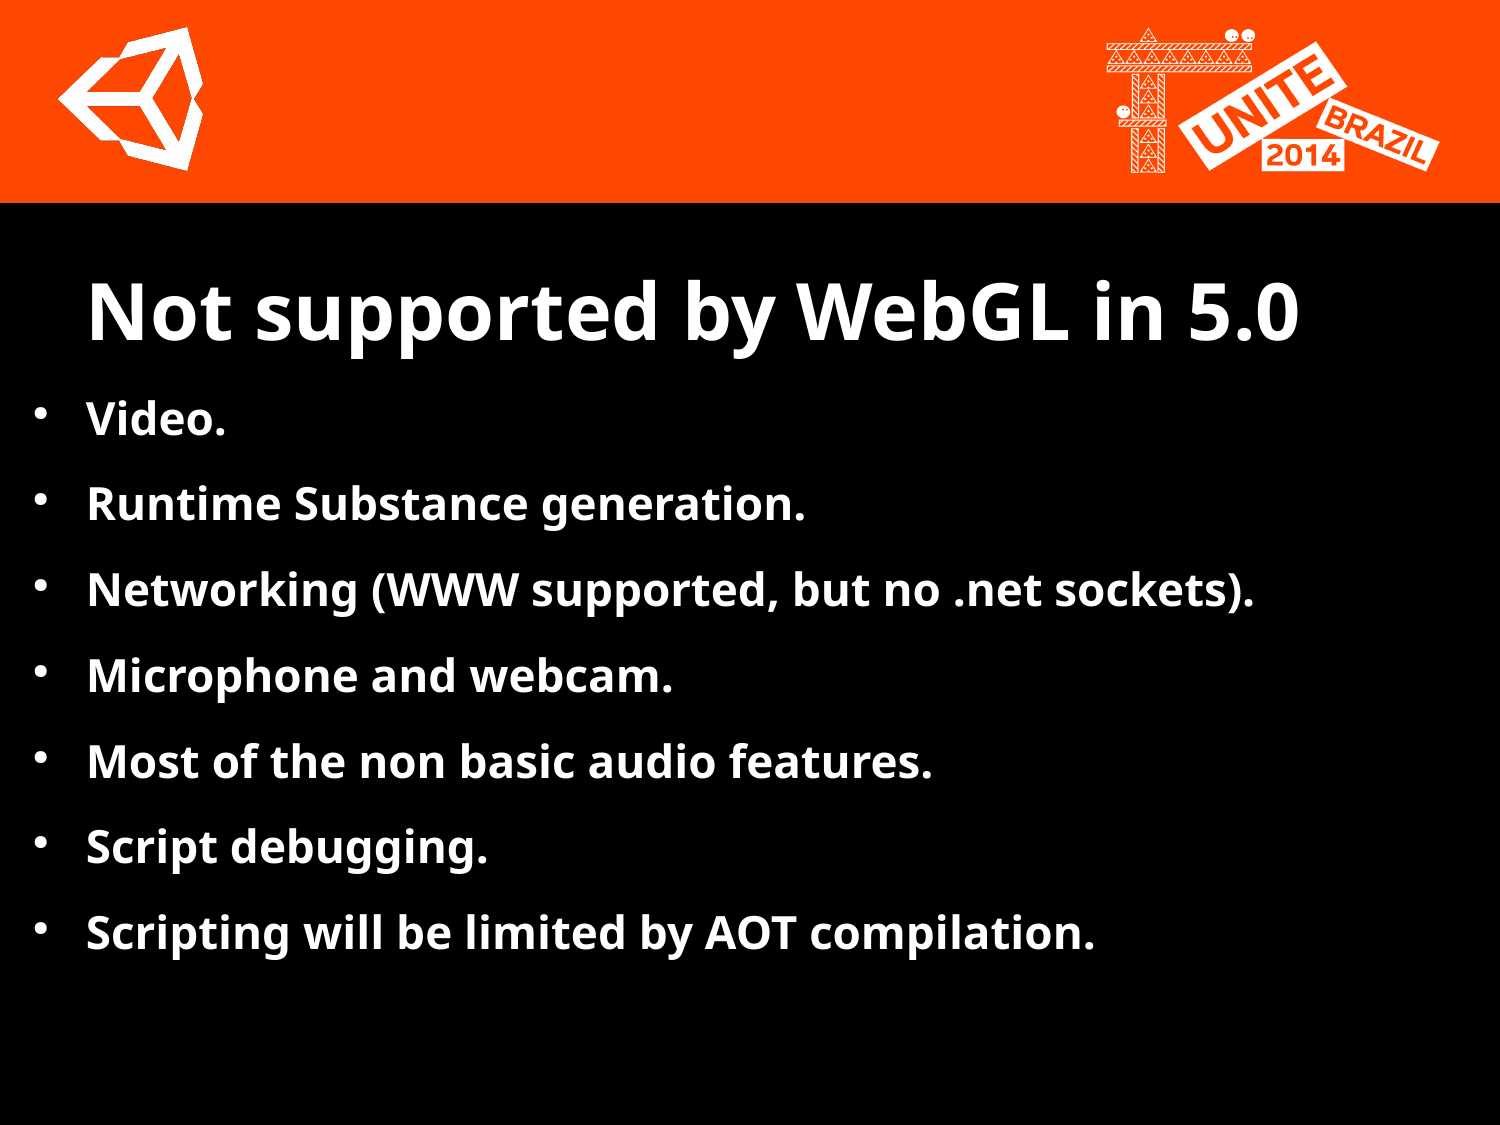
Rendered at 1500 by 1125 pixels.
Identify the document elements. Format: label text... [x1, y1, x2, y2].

picture [56, 26, 203, 171]
list Not supported by WebGL in 5.0 Video. Runtime Substance generation. Networking (WWW supported, but no .net sockets). Microphone and webcam. Most of the non basic audio features. Script debugging. Scripting will be limited by AOT compilation. [15, 263, 1471, 1006]
